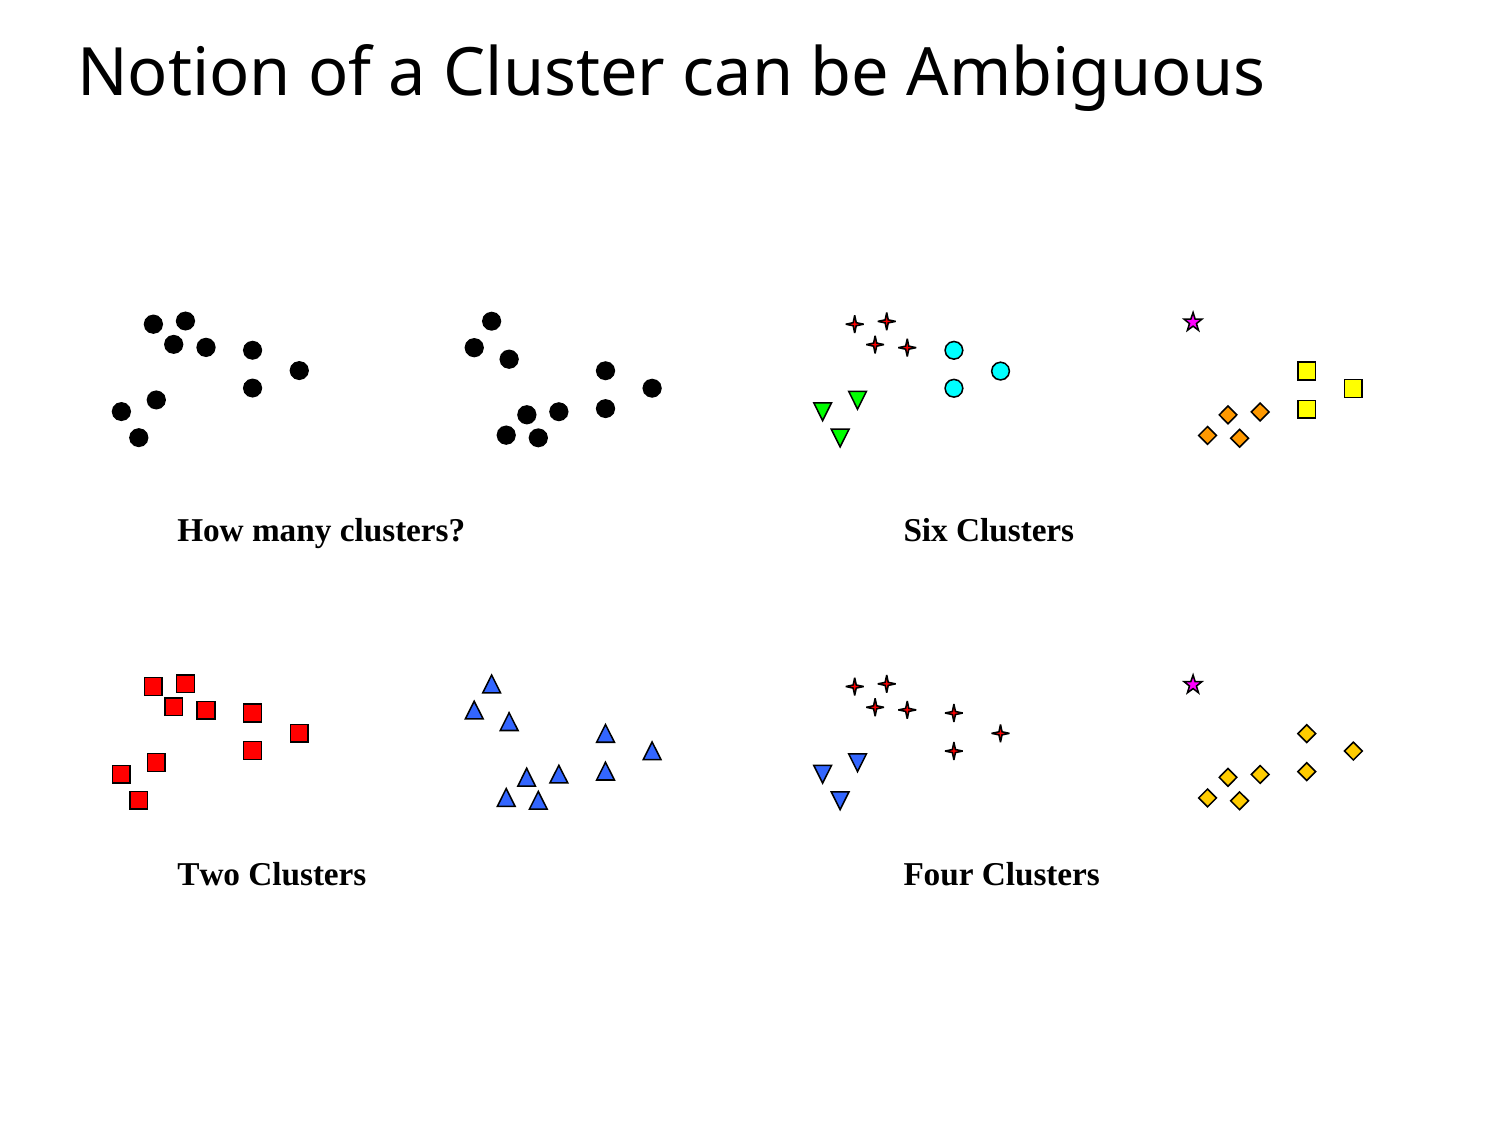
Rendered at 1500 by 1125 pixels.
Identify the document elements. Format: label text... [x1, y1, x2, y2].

text_box [848, 753, 867, 772]
text_box Two Clusters [162, 844, 538, 901]
text_box [197, 338, 215, 357]
text_box [497, 426, 516, 445]
text_box [1344, 742, 1363, 760]
text_box [813, 765, 832, 784]
text_box [991, 724, 1010, 743]
text_box [129, 428, 148, 447]
text_box [1198, 426, 1217, 445]
text_box [164, 335, 183, 354]
text_box [877, 674, 896, 693]
text_box [129, 791, 148, 810]
text_box [1184, 312, 1202, 331]
text_box [147, 391, 166, 409]
text_box [945, 704, 963, 722]
text_box [290, 724, 309, 743]
text_box [1198, 789, 1217, 807]
text_box [1297, 724, 1316, 743]
text_box [1230, 791, 1249, 810]
text_box [243, 379, 262, 397]
text_box [848, 391, 867, 410]
text_box [1251, 765, 1270, 784]
text_box [831, 791, 850, 810]
text_box [898, 338, 917, 357]
text_box [643, 741, 662, 760]
text_box [866, 698, 884, 717]
text_box Six Clusters [888, 499, 1264, 556]
text_box [290, 361, 309, 380]
text_box Four Clusters [888, 844, 1264, 901]
text_box [112, 402, 131, 421]
text_box [529, 429, 548, 447]
text_box [1230, 429, 1249, 448]
text_box [845, 677, 864, 696]
text_box [1297, 362, 1316, 380]
text_box [945, 742, 963, 760]
text_box [517, 405, 536, 424]
text_box [643, 379, 662, 397]
text_box [831, 429, 850, 447]
text_box [1184, 675, 1202, 693]
text_box [596, 399, 615, 418]
text_box [500, 712, 519, 731]
text_box [813, 402, 832, 421]
text_box [1219, 406, 1237, 424]
text_box [1344, 379, 1363, 398]
text_box [845, 315, 864, 334]
text_box [596, 762, 615, 781]
text_box [465, 338, 484, 357]
text_box [147, 753, 166, 772]
text_box [144, 315, 163, 334]
text_box [1219, 768, 1237, 787]
text_box [243, 341, 262, 359]
text_box [112, 765, 131, 783]
text_box [497, 788, 516, 807]
text_box [243, 741, 262, 760]
text_box [596, 724, 615, 743]
text_box [517, 768, 536, 787]
text_box [866, 335, 884, 354]
text_box [176, 675, 195, 693]
text_box [500, 350, 519, 369]
text_box [945, 341, 963, 360]
text_box [991, 362, 1010, 380]
text_box [465, 701, 484, 719]
text_box [898, 700, 917, 719]
text_box [596, 362, 615, 380]
text_box [549, 765, 568, 783]
text_box [482, 675, 501, 693]
text_box [1251, 403, 1270, 421]
text_box [1297, 762, 1316, 781]
text_box [197, 701, 215, 719]
text_box [144, 677, 163, 696]
text_box [529, 791, 548, 810]
text_box [549, 402, 568, 421]
text_box [482, 312, 501, 330]
text_box How many clusters? [162, 499, 538, 556]
text_box [945, 379, 963, 398]
text_box Notion of a Cluster can be Ambiguous [62, 24, 1421, 116]
text_box [176, 312, 195, 330]
text_box [243, 704, 262, 722]
text_box [877, 312, 896, 331]
text_box [165, 697, 183, 716]
text_box [1297, 400, 1316, 418]
